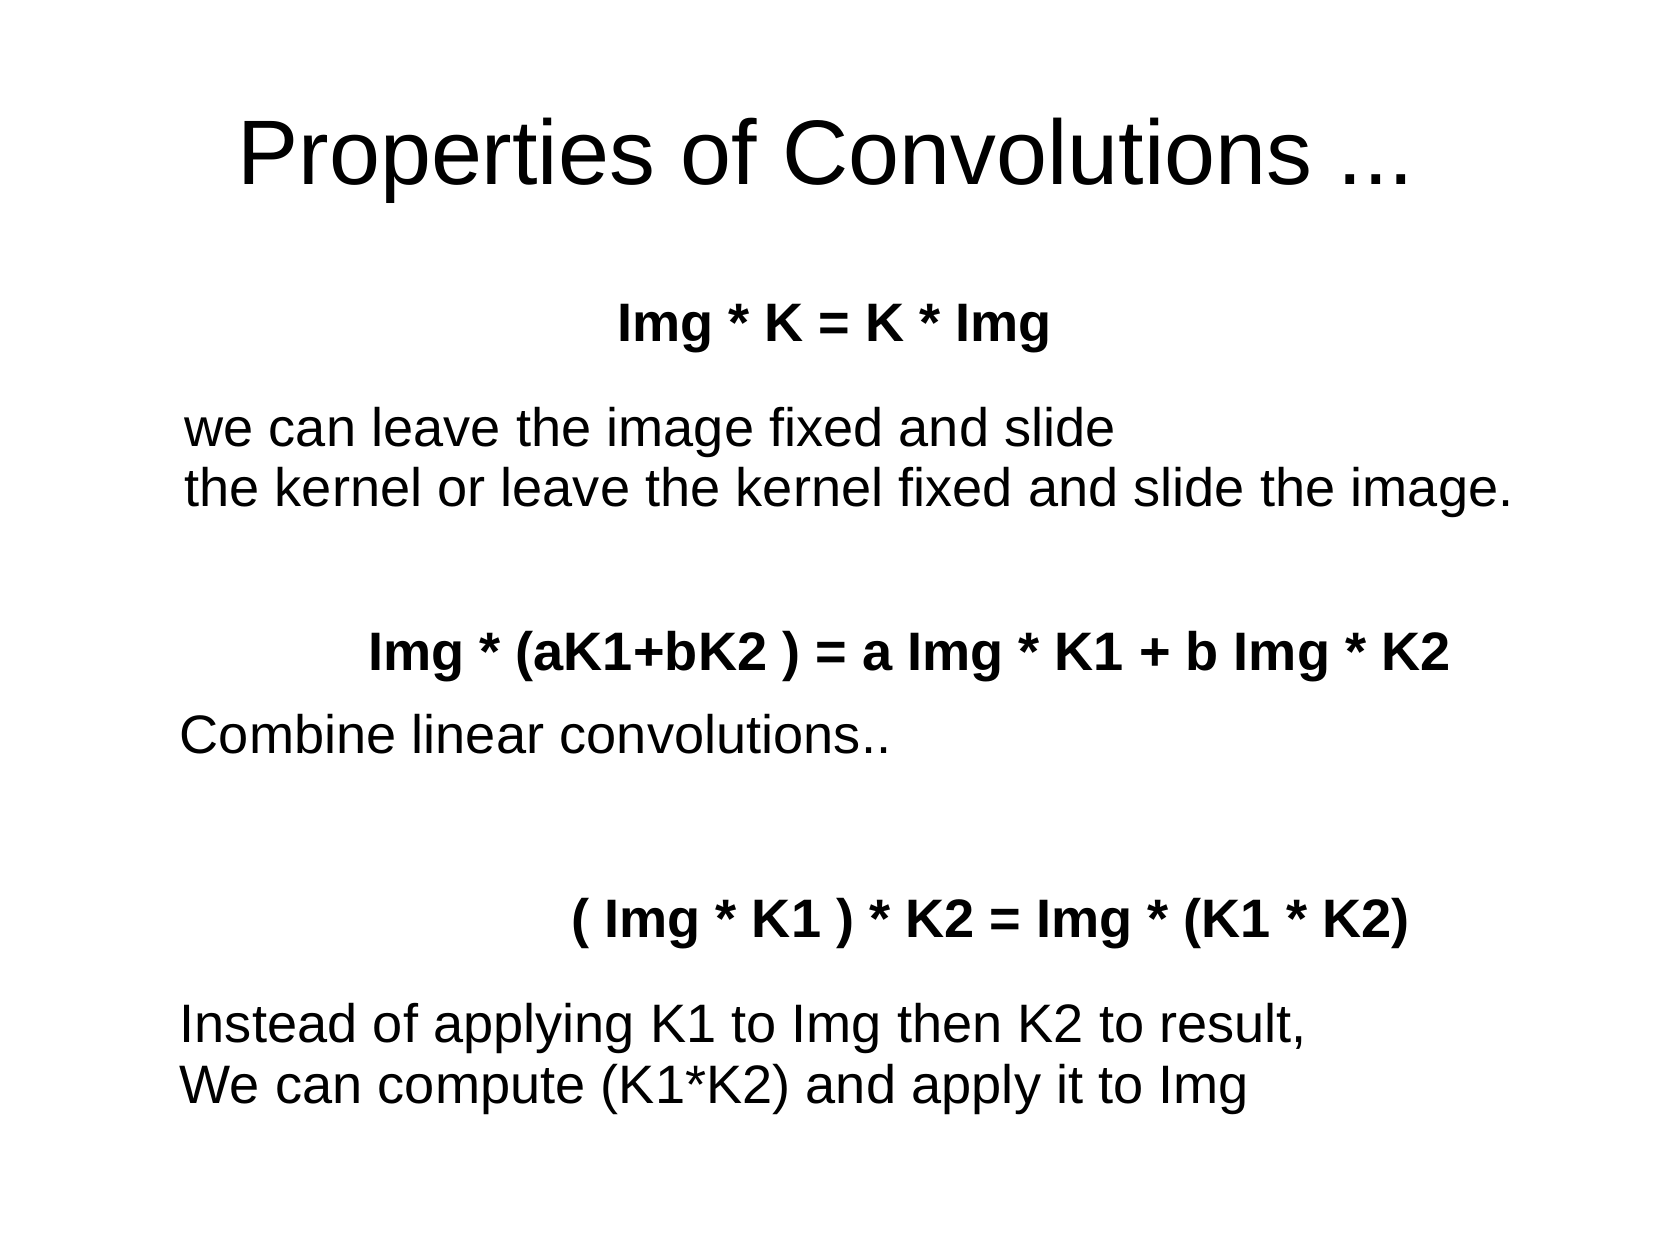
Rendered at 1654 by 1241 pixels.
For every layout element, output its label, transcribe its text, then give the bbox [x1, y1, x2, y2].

text_box we can leave the image fixed and slide the kernel or leave the kernel fixed and slide the image. [169, 390, 1531, 526]
text_box Img * K = K * Img [602, 284, 1068, 361]
text_box Instead of applying K1 to Img then K2 to result, We can compute (K1*K2) and apply it to Img [165, 986, 1324, 1123]
text_box Img * (aK1+bK2 ) = a Img * K1 + b Img * K2 [353, 614, 1468, 690]
title Properties of Convolutions ... [82, 49, 1571, 257]
text_box Combine linear convolutions.. [165, 696, 908, 773]
text_box ( Img * K1 ) * K2 = Img * (K1 * K2) [556, 881, 1426, 957]
